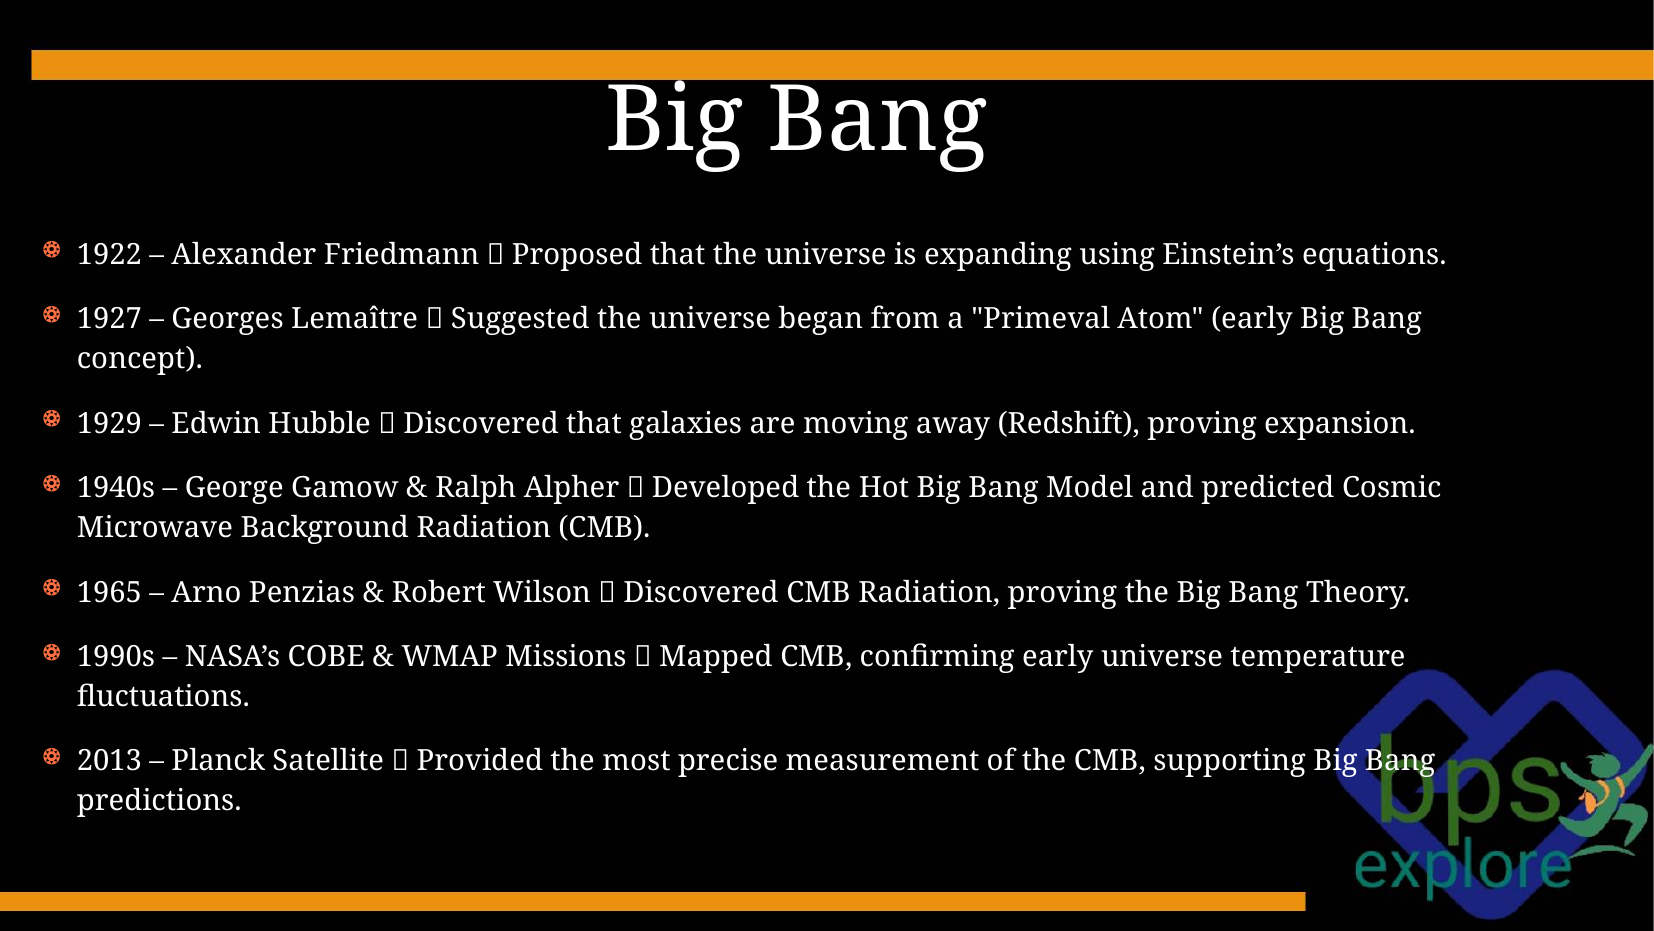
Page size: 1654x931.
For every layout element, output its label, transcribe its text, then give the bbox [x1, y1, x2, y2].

text_box 1922 – Alexander Friedmann 🔹 Proposed that the universe is expanding using Einstein’s equations. 1927 – Georges Lemaître 🔹 Suggested the universe began from a "Primeval Atom" (early Big Bang concept). 1929 – Edwin Hubble 🔹 Discovered that galaxies are moving away (Redshift), proving expansion. 1940s – George Gamow & Ralph Alpher 🔹 Developed the Hot Big Bang Model and predicted Cosmic Microwave Background Radiation (CMB). 1965 – Arno Penzias & Robert Wilson 🔹 Discovered CMB Radiation, proving the Big Bang Theory. 1990s – NASA’s COBE & WMAP Missions 🔹 Mapped CMB, confirming early universe temperature fluctuations. 2013 – Planck Satellite 🔹 Provided the most precise measurement of the CMB, supporting Big Bang predictions. [26, 161, 1541, 862]
picture [0, 0, 1654, 931]
title Big Bang [52, 37, 1541, 193]
